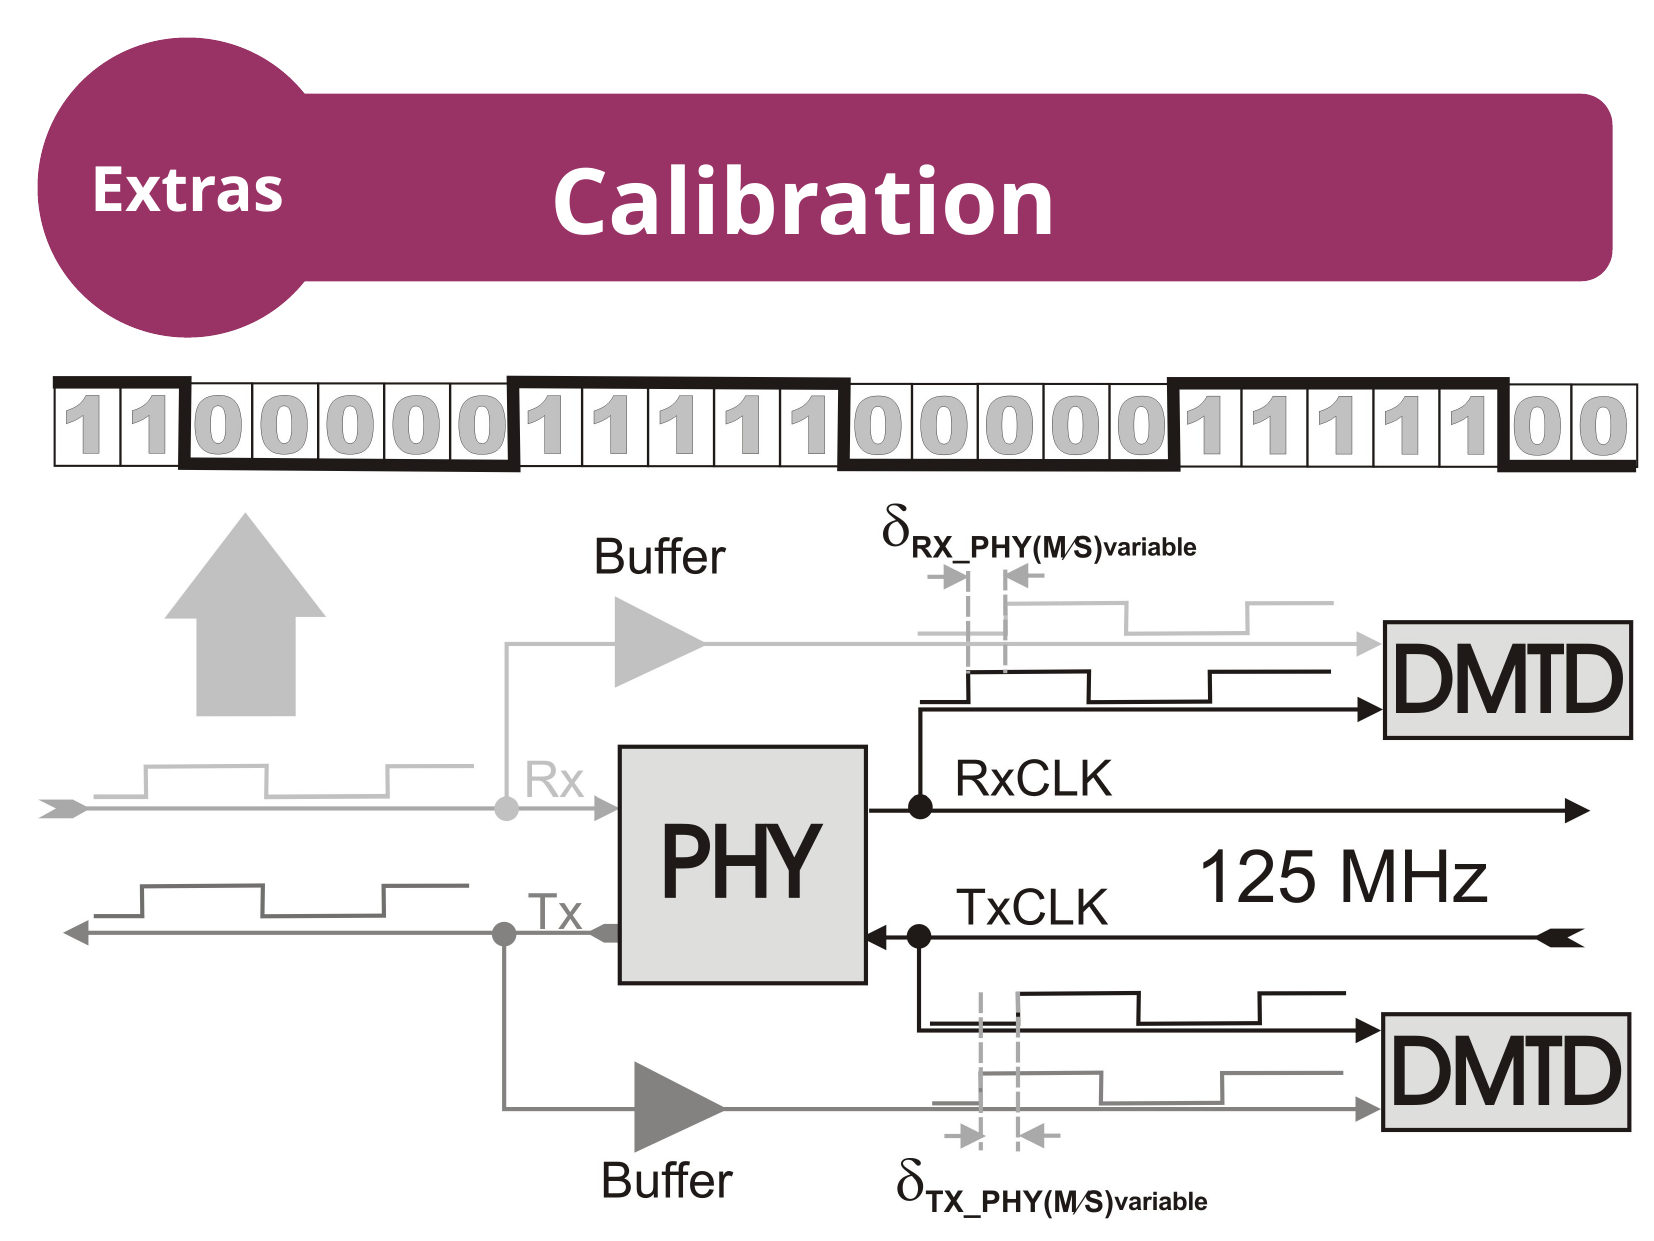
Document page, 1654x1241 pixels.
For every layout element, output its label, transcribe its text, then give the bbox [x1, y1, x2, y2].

text_box Extras [37, 37, 338, 338]
text_box [305, 93, 1613, 282]
picture [37, 374, 1640, 1219]
text_box Calibration [535, 128, 1053, 247]
